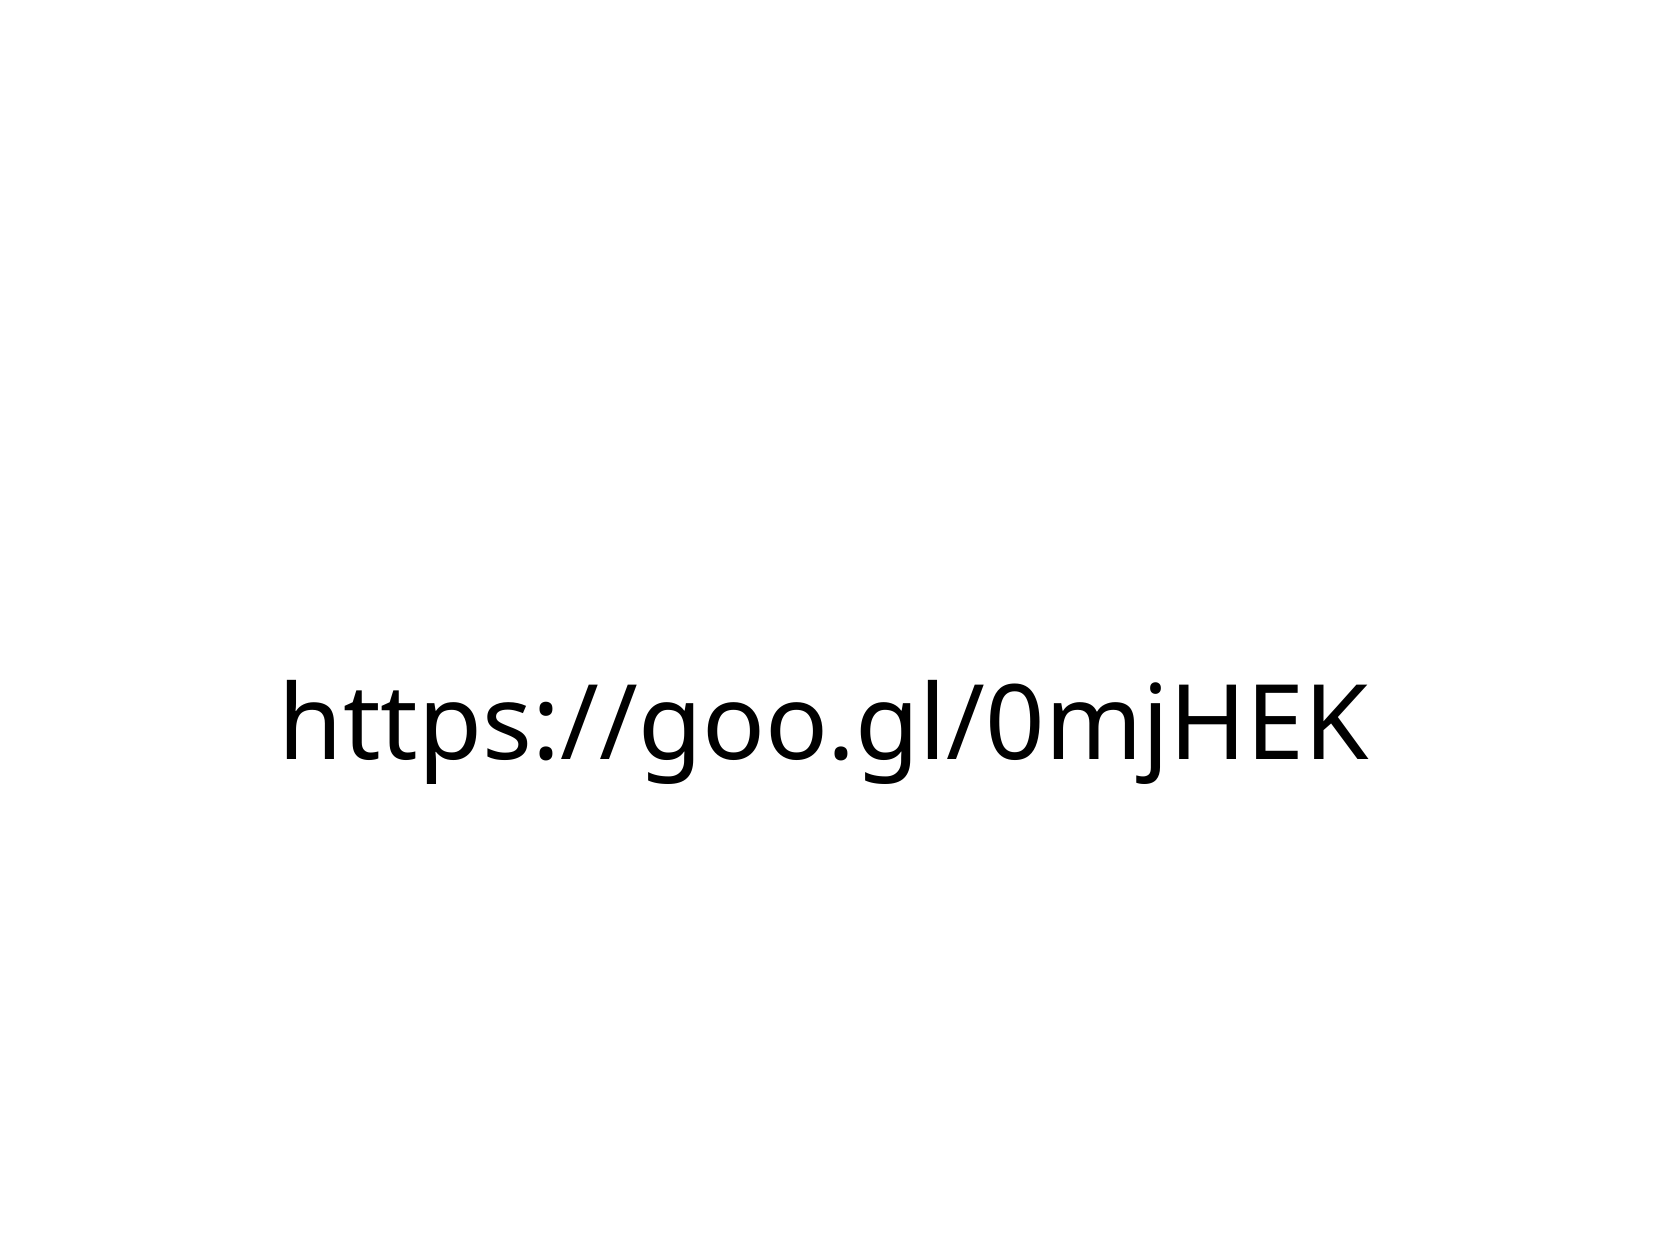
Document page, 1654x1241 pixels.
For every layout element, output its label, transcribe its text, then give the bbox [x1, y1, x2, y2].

text_box https://goo.gl/0mjHEK [264, 498, 1390, 857]
